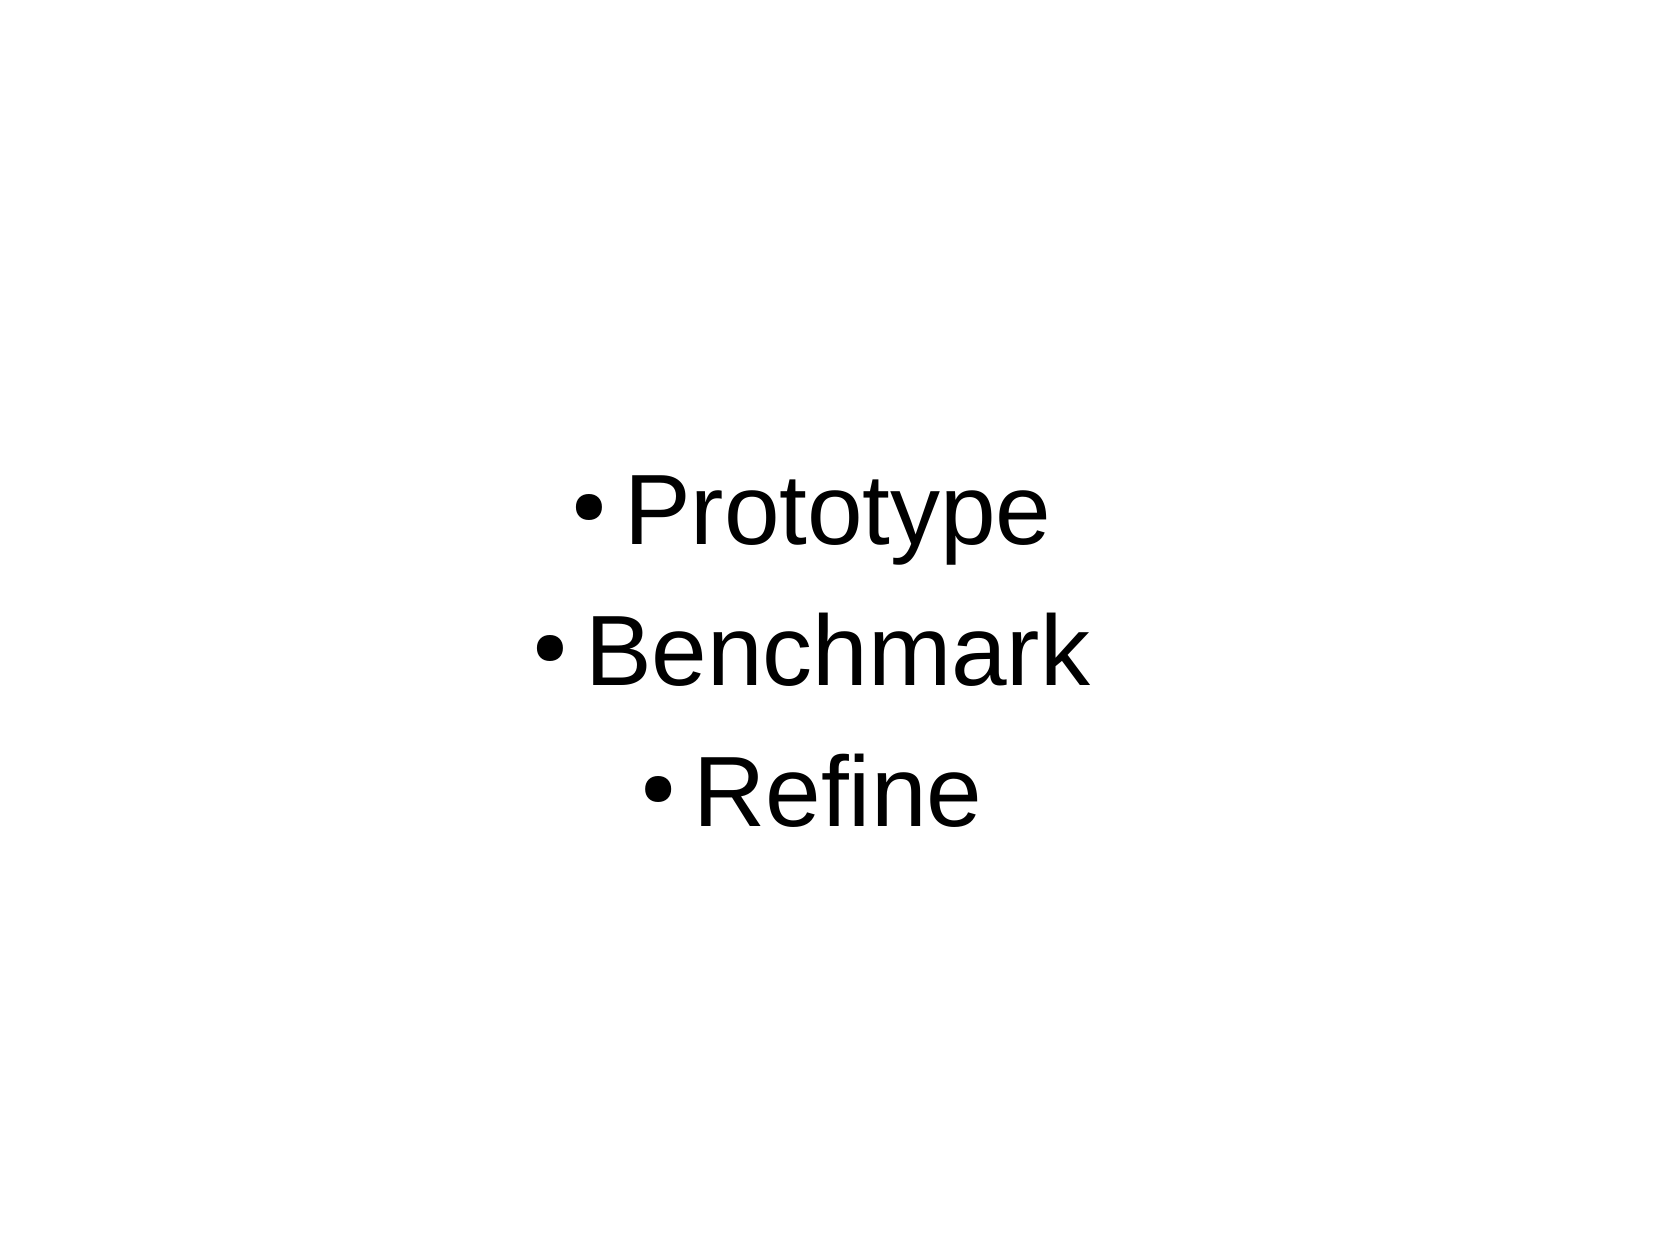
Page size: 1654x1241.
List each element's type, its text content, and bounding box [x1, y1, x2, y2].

list Prototype Benchmark Refine [74, 30, 1531, 1201]
